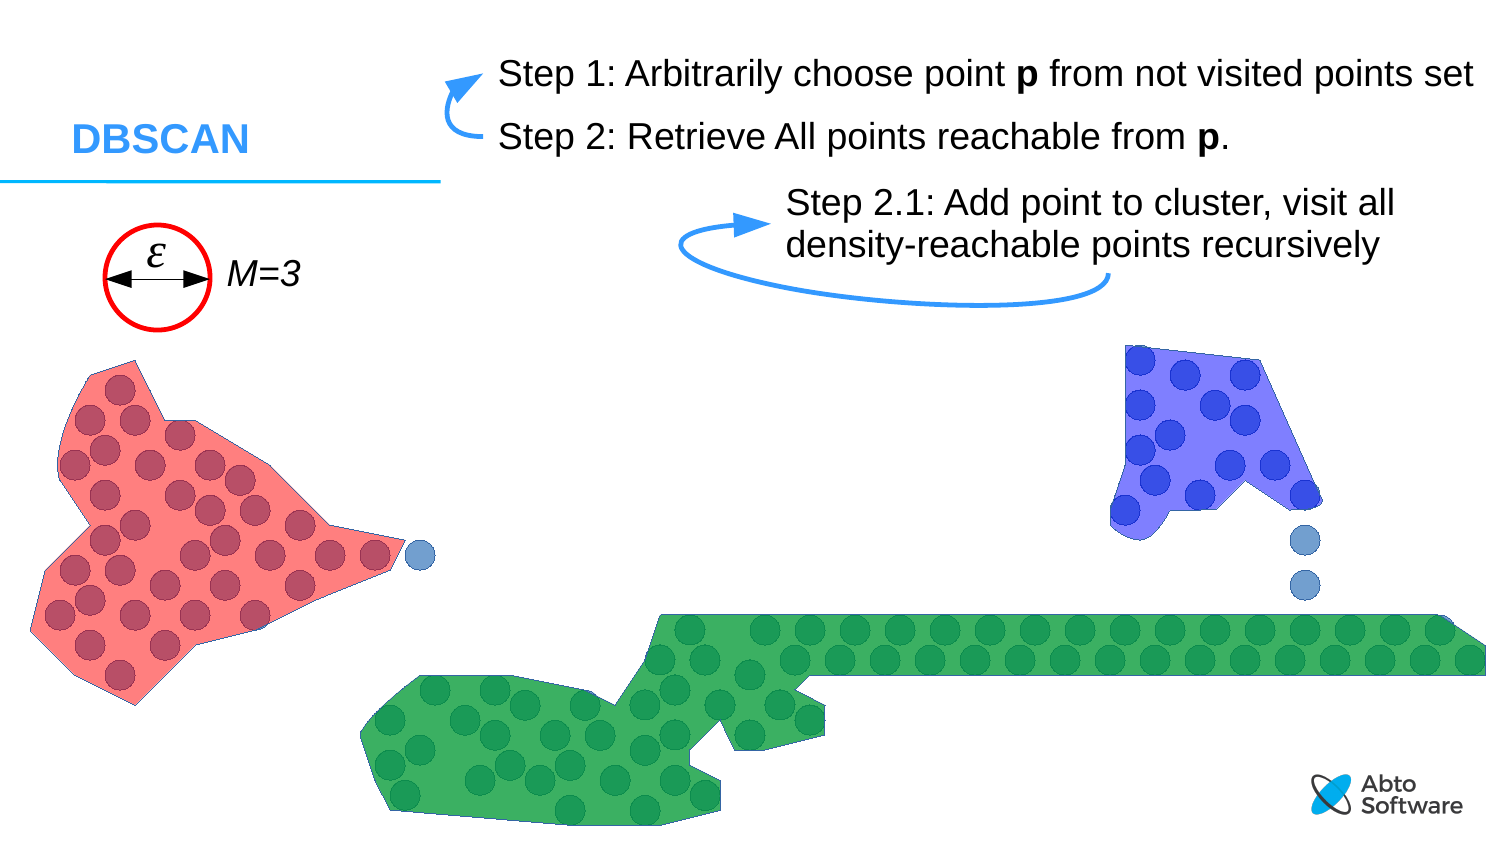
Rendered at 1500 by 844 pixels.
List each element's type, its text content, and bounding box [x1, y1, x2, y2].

picture [1299, 771, 1474, 817]
text_box M=3 [211, 245, 316, 303]
text_box [1110, 345, 1323, 541]
text_box [405, 540, 436, 571]
text_box [30, 360, 406, 706]
text_box Step 1: Arbitrarily choose point p from not visited points set [483, 45, 1490, 102]
text_box Step 2.1: Add point to cluster, visit all density-reachable points recursively [770, 174, 1446, 274]
text_box [360, 614, 1486, 826]
text_box [1290, 570, 1321, 601]
title DBSCAN [71, 68, 1311, 210]
text_box [1290, 525, 1321, 556]
chart [138, 224, 175, 280]
